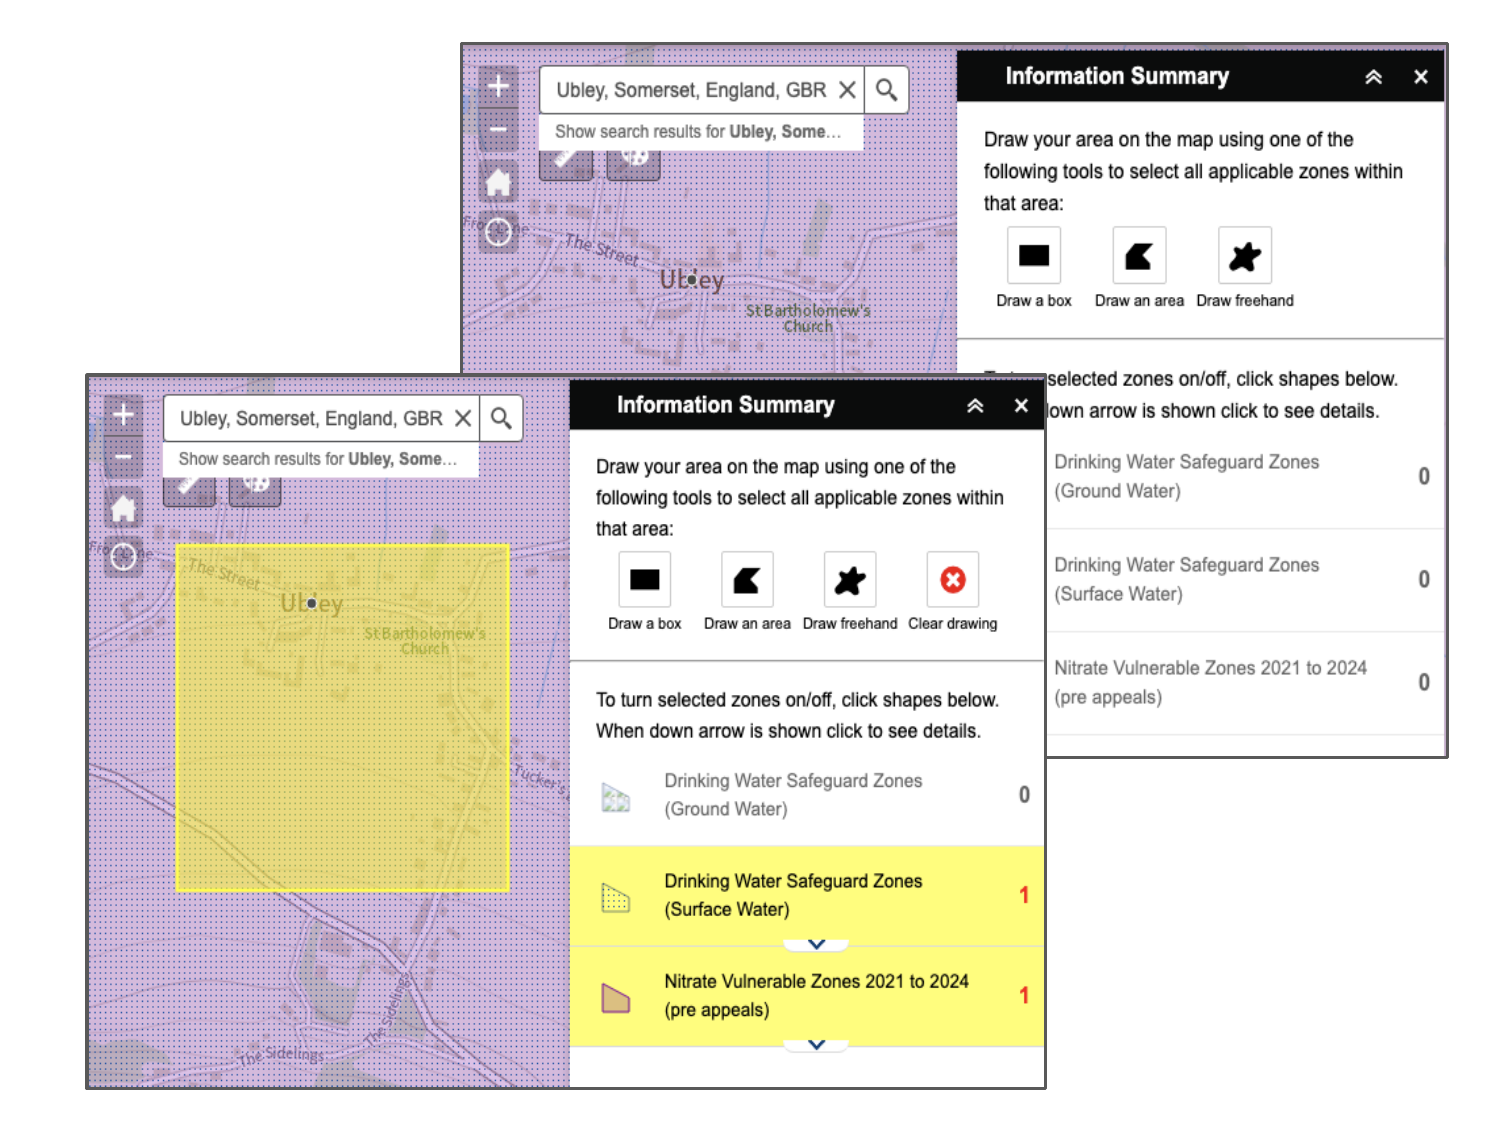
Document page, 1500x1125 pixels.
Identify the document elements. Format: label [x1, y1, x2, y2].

picture [462, 45, 1447, 756]
picture [88, 376, 1044, 1088]
